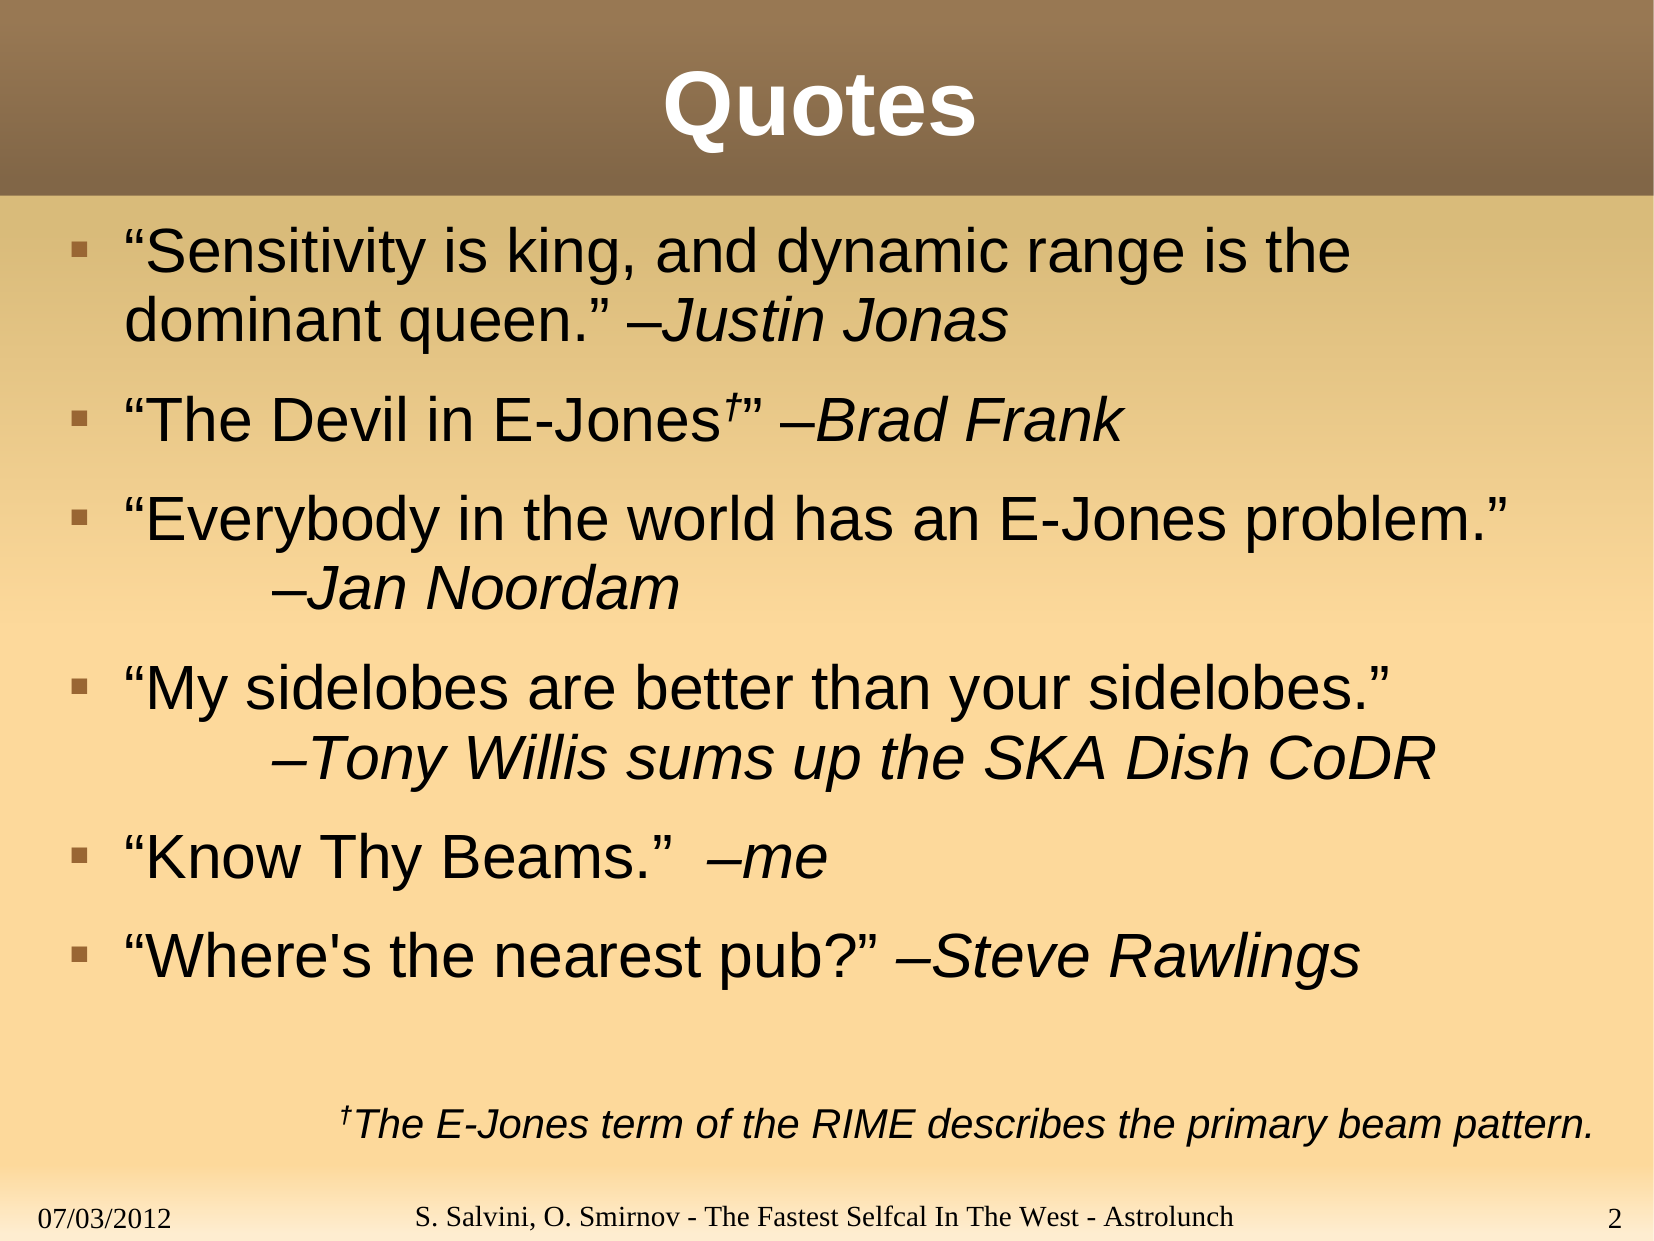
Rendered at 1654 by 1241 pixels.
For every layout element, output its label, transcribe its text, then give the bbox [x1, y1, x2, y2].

title Quotes [76, 7, 1565, 200]
list “Sensitivity is king, and dynamic range is the dominant queen.” –Justin Jonas “The Devil in E-Jones†” –Brad Frank “Everybody in the world has an E-Jones problem.” –Jan Noordam “My sidelobes are better than your sidelobes.” –Tony Willis sums up the SKA Dish CoDR “Know Thy Beams.” –me “Where's the nearest pub?” –Steve Rawlings †The E-Jones term of the RIME describes the primary beam pattern. [53, 215, 1613, 1153]
picture [0, 0, 1654, 1241]
